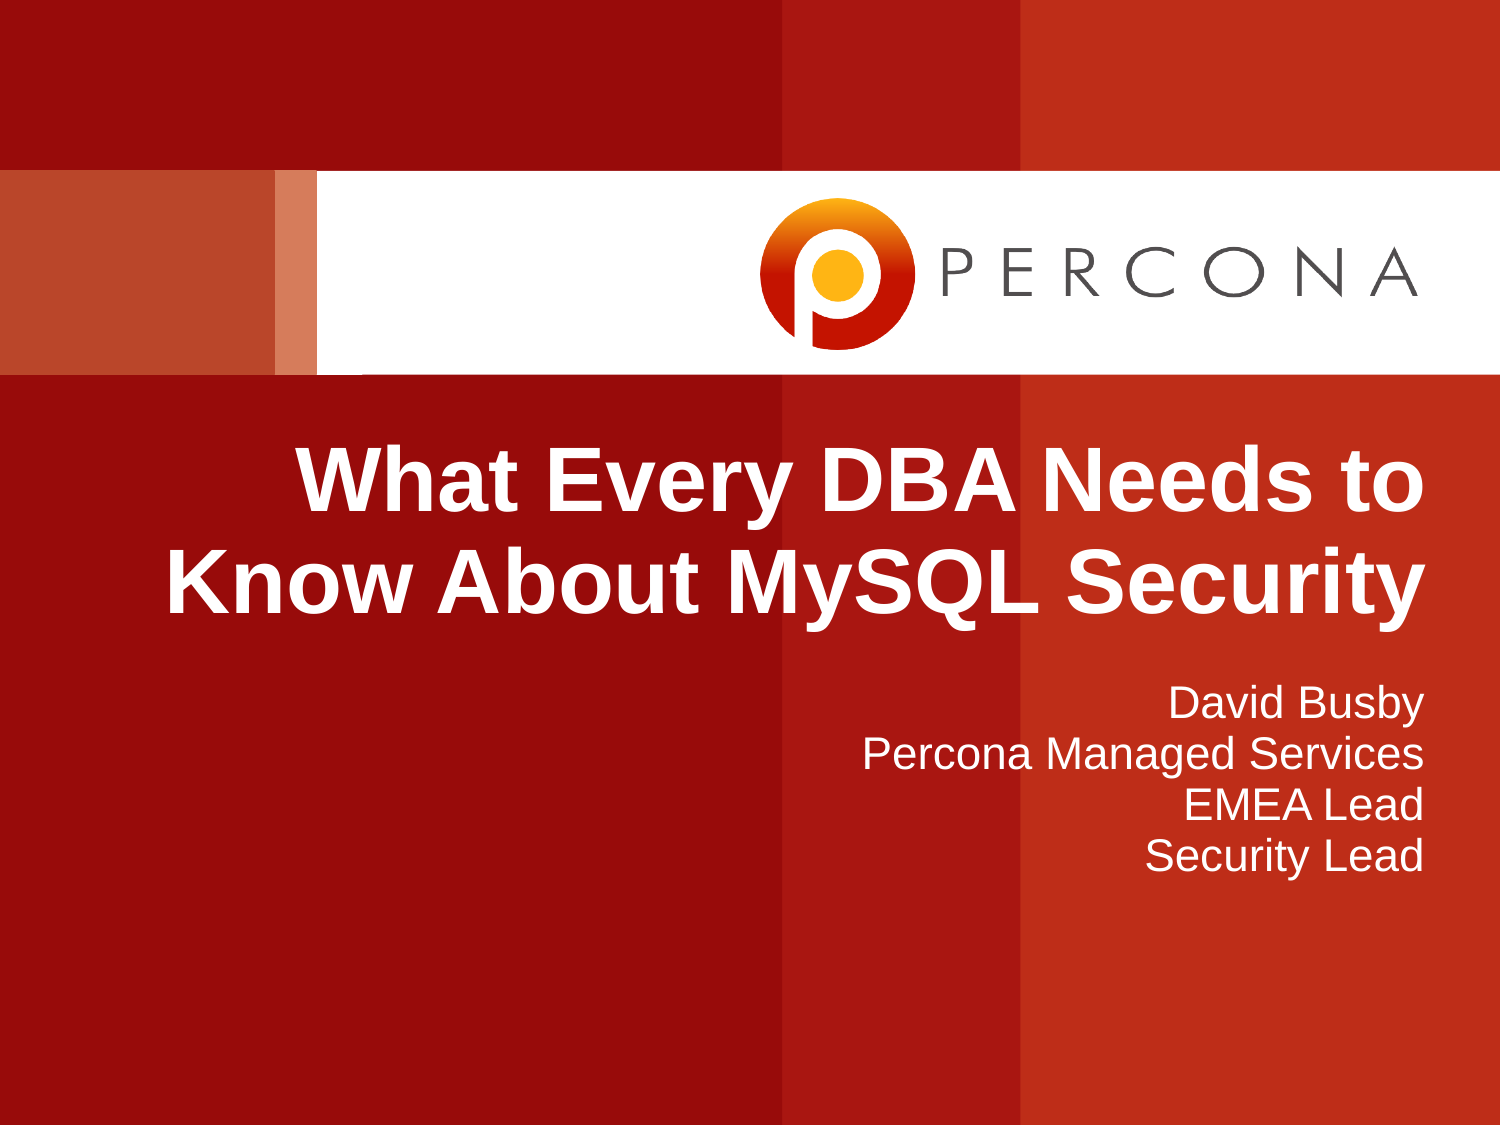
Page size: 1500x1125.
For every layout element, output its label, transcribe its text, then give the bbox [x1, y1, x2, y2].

text_box David Busby Percona Managed Services EMEA Lead Security Lead [589, 612, 1440, 719]
text_box What Every DBA Needs to Know About MySQL Security [78, 411, 1429, 647]
text_box What Every DBA Needs to Know About MySQL Security [931, 559, 968, 604]
picture [760, 198, 1418, 350]
